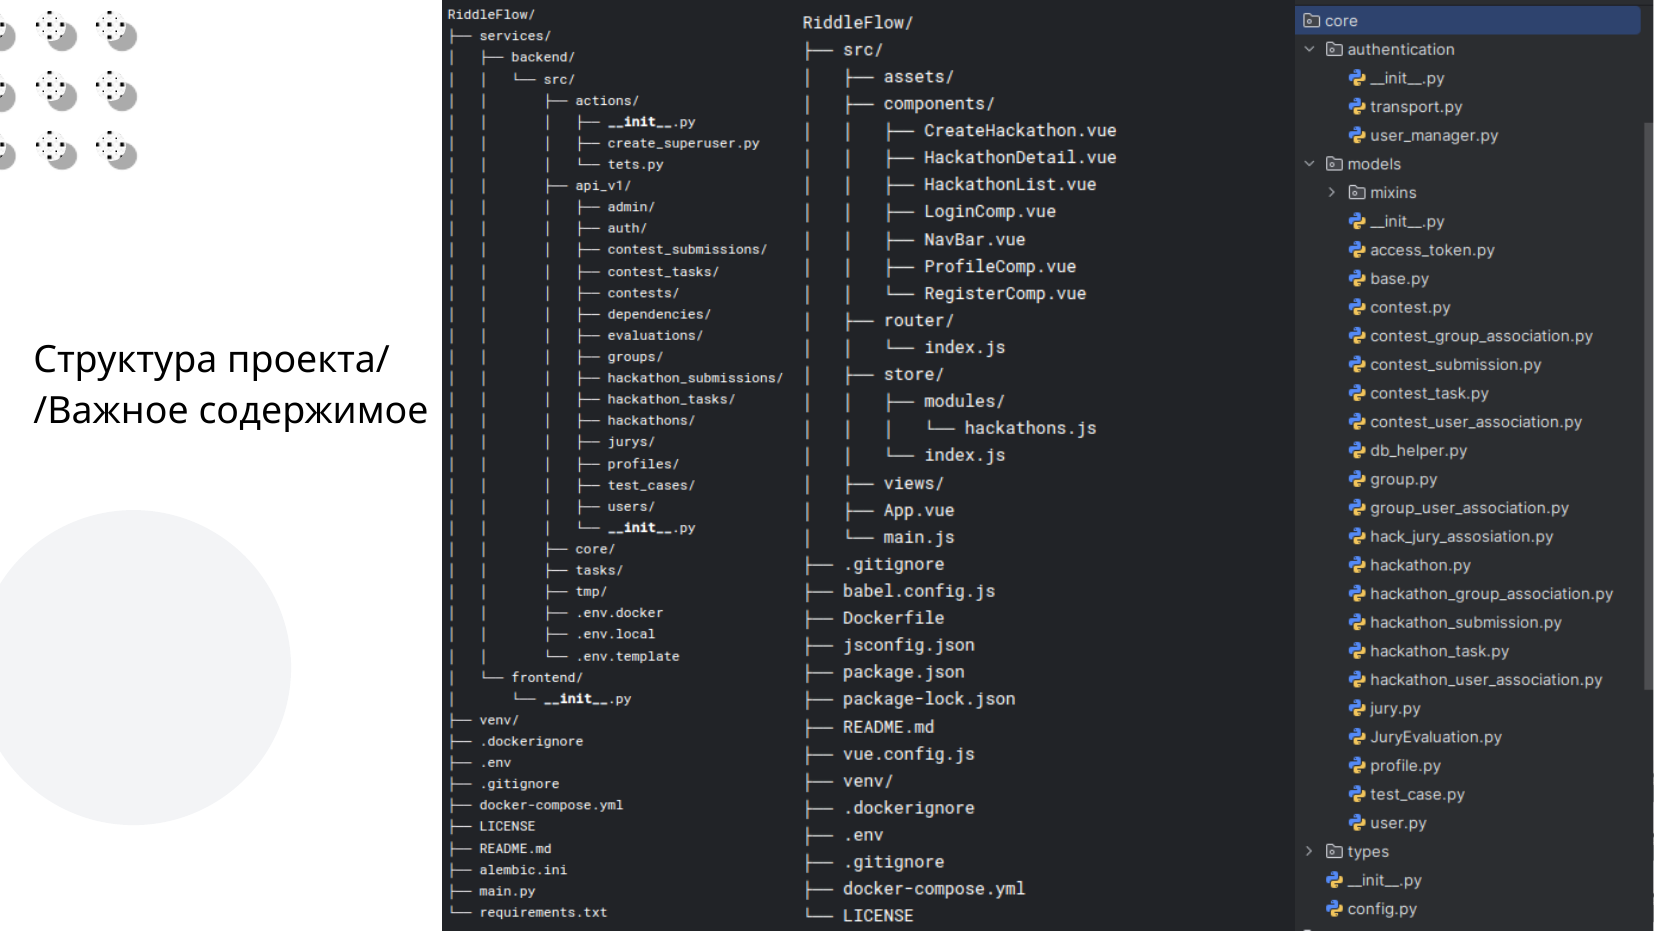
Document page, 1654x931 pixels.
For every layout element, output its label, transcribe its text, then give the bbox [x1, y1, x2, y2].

picture [0, 74, 6, 99]
picture [95, 10, 126, 41]
picture [35, 10, 66, 41]
picture [442, 0, 1654, 931]
picture [35, 70, 66, 101]
picture [0, 133, 7, 159]
text_box Структура проекта/ /Важное содержимое [18, 324, 443, 442]
picture [95, 130, 127, 161]
picture [95, 70, 126, 101]
picture [0, 13, 6, 38]
picture [35, 130, 67, 161]
